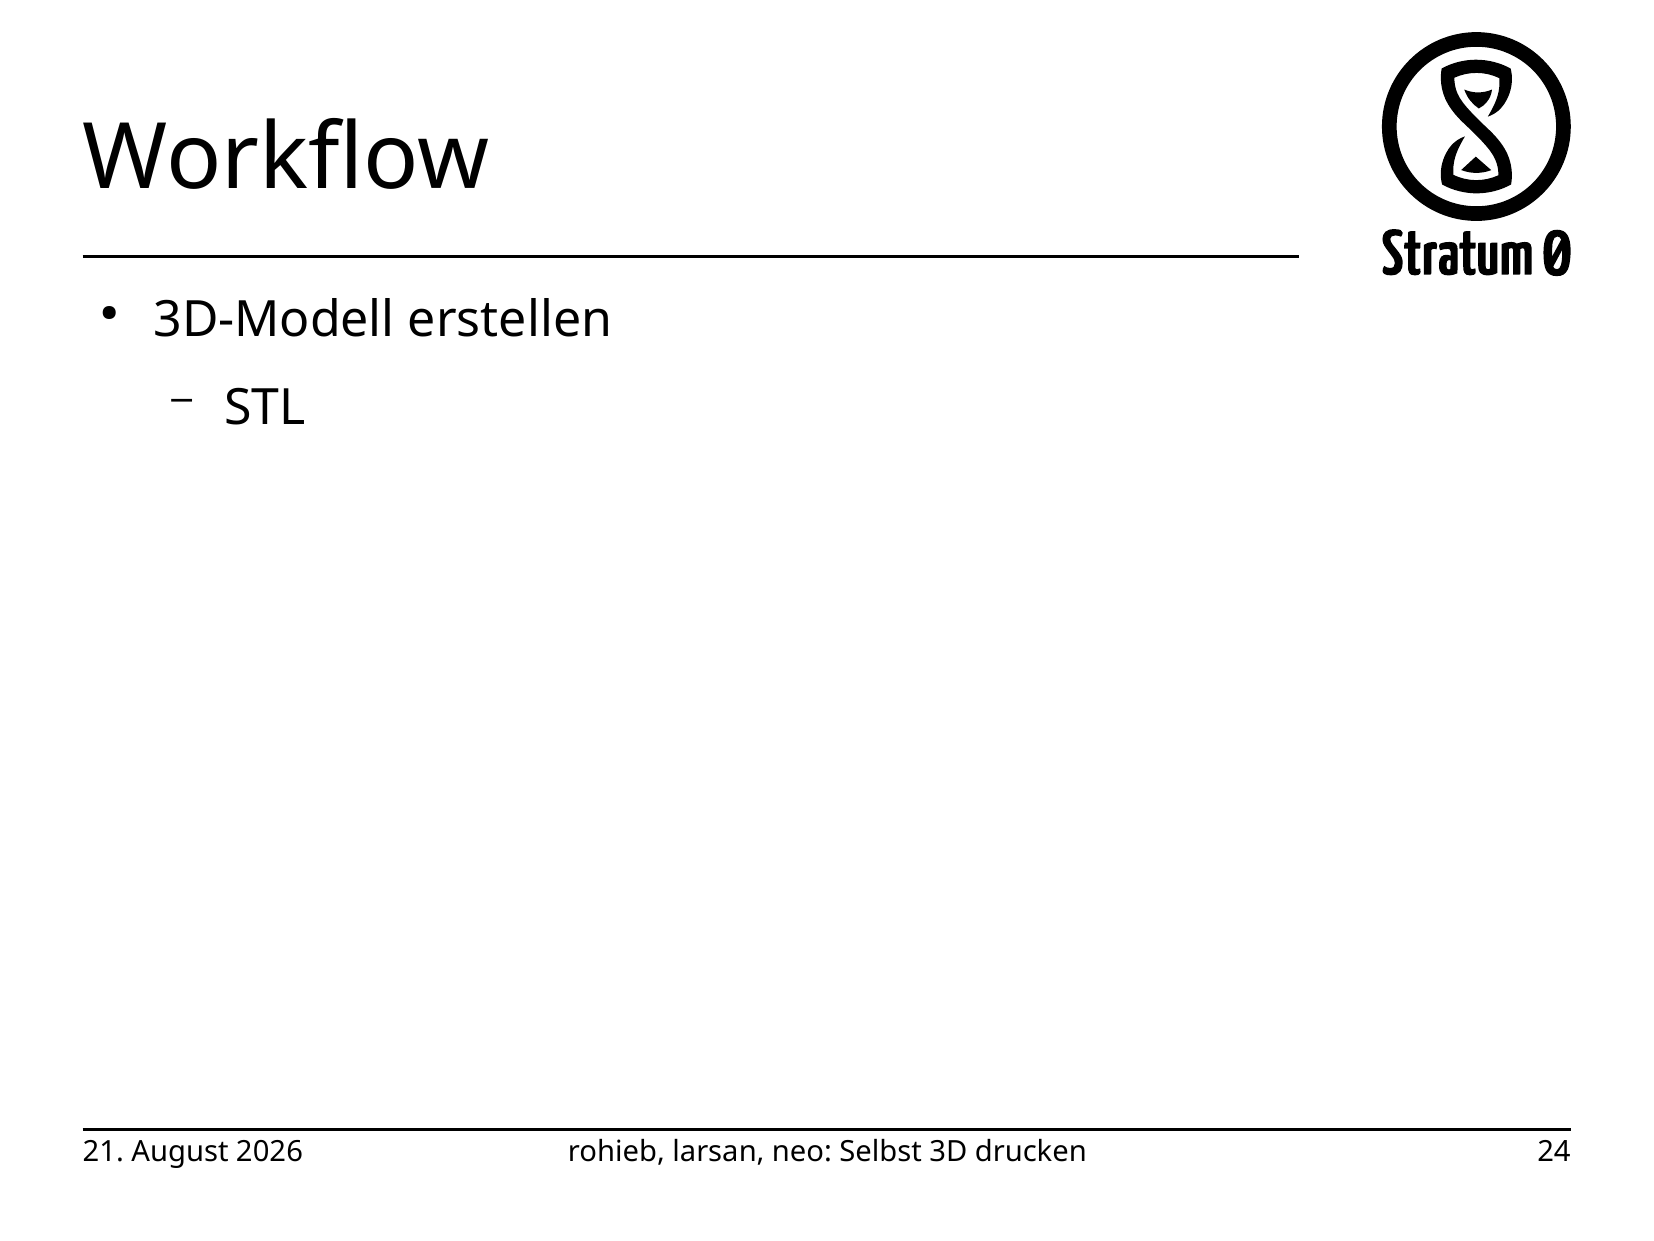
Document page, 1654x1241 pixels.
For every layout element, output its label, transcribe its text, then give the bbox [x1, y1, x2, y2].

list 3D-Modell erstellen STL [82, 290, 1538, 1010]
title Workflow [82, 49, 1300, 257]
